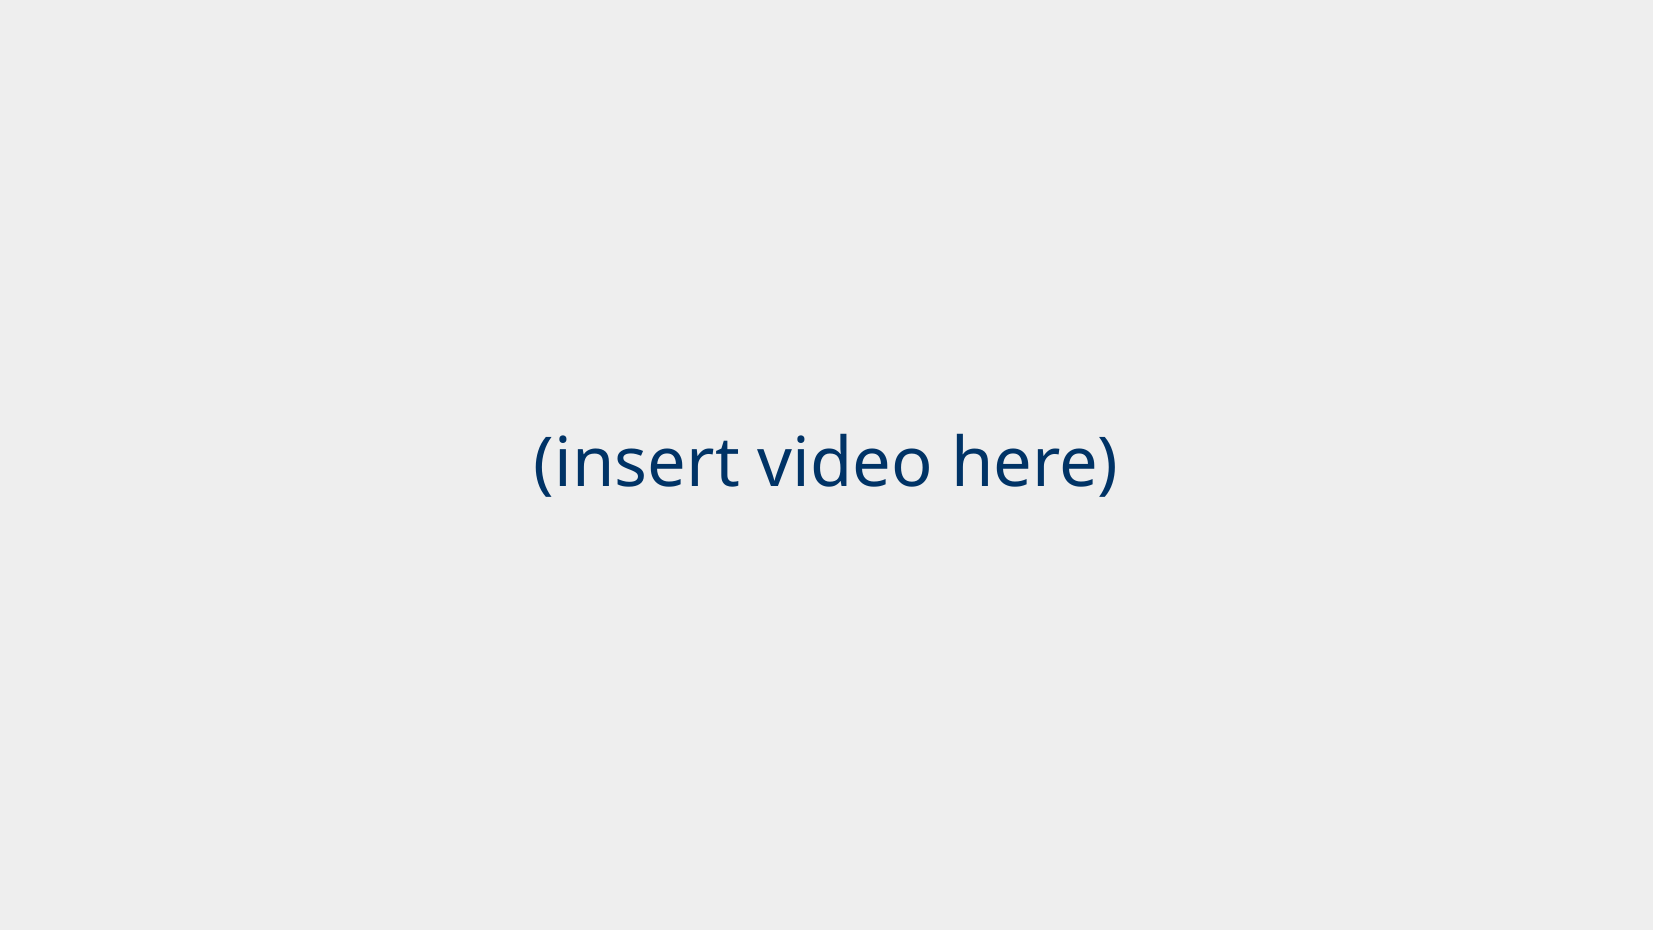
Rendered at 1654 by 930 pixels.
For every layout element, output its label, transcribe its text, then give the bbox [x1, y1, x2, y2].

title (insert video here) [82, 381, 1571, 538]
